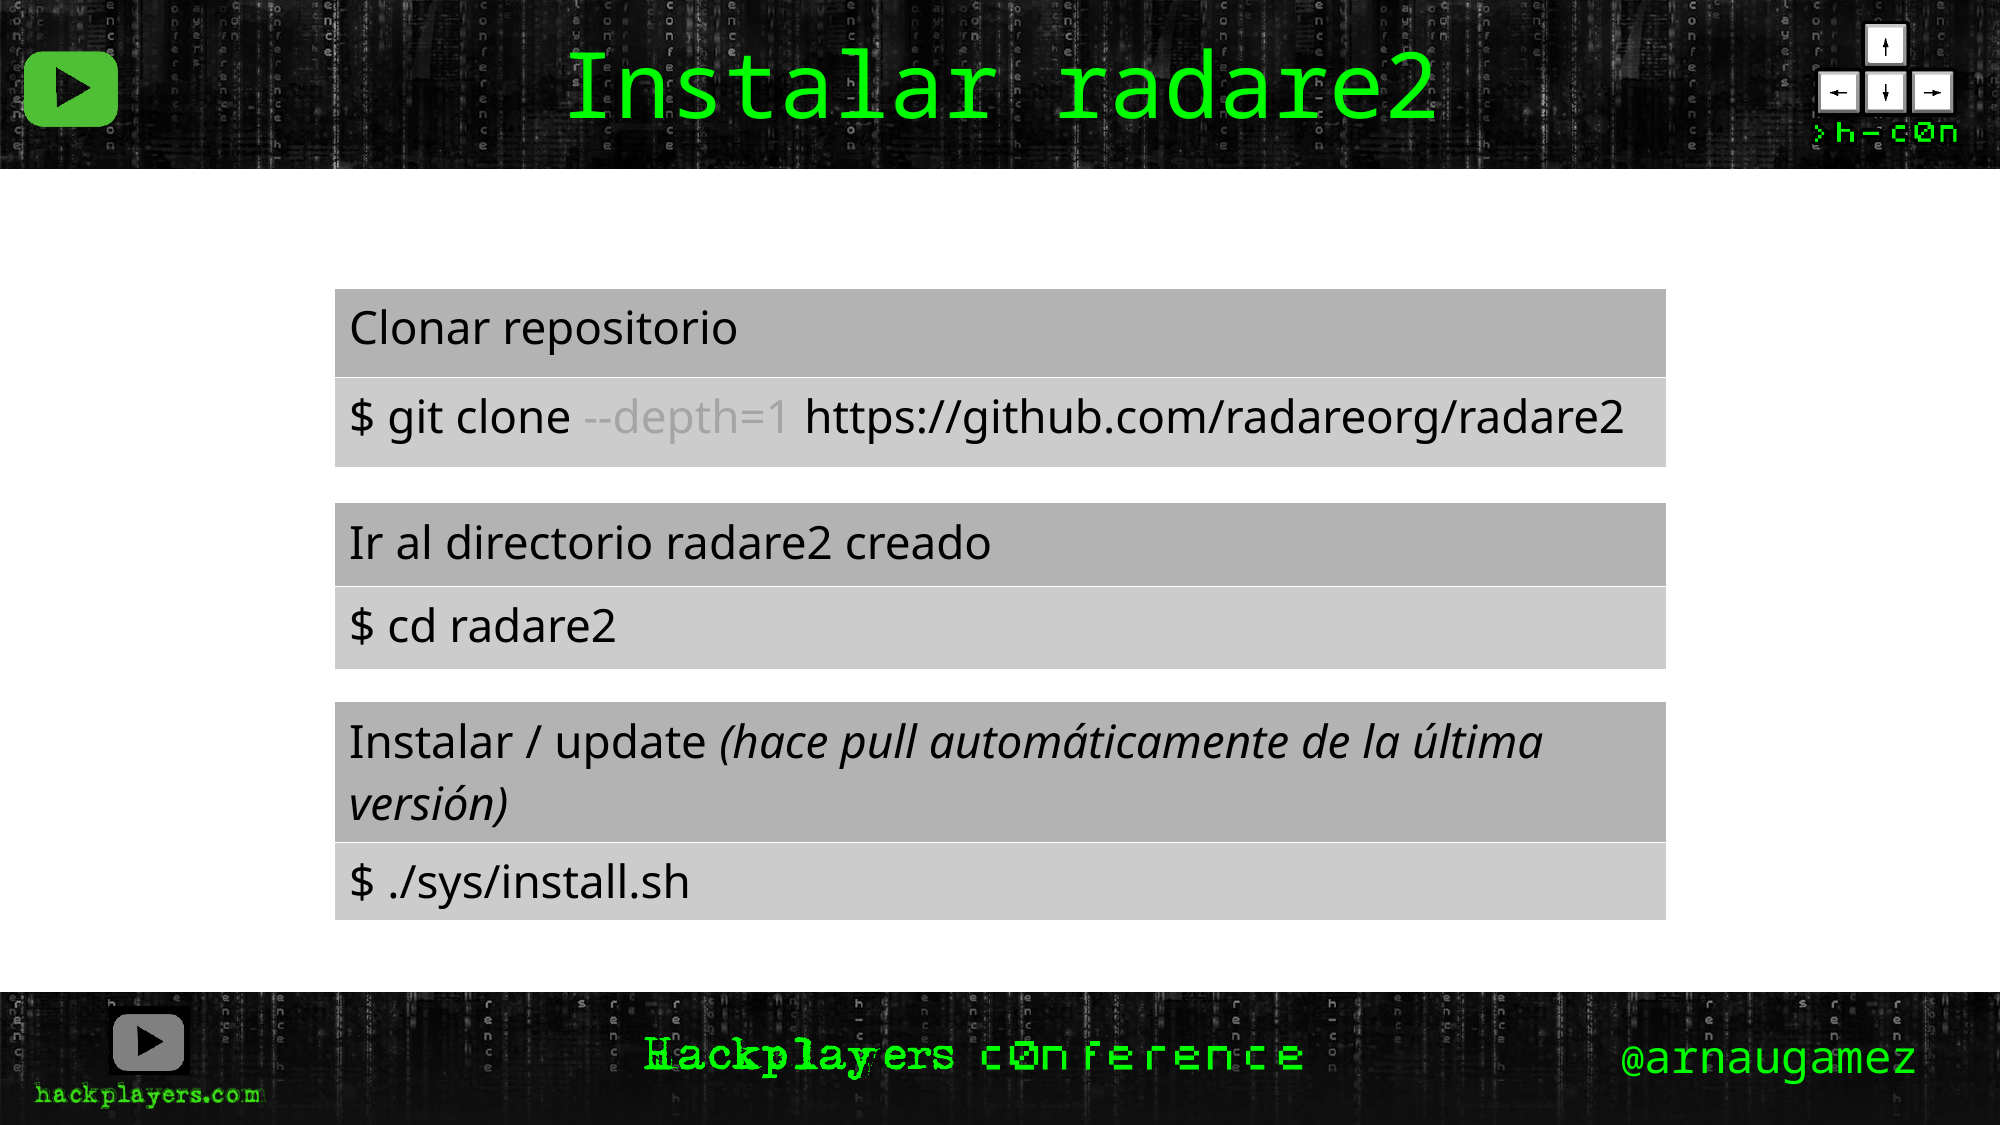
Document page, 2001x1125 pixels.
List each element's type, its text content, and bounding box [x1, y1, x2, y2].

table_header Clonar repositorio [335, 289, 1666, 377]
picture [0, 0, 2000, 169]
table_header Ir al directorio radare2 creado [335, 503, 1666, 586]
table_cell $ cd radare2 [335, 587, 1666, 669]
table_cell $ ./sys/install.sh [335, 843, 1666, 920]
table_cell $ git clone --depth=1 https://github.com/radareorg/radare2 [335, 378, 1666, 467]
table_header Instalar / update (hace pull automáticamente de la última versión) [335, 702, 1666, 842]
title Instalar radare2 [256, 0, 1745, 166]
picture [0, 992, 2000, 1125]
